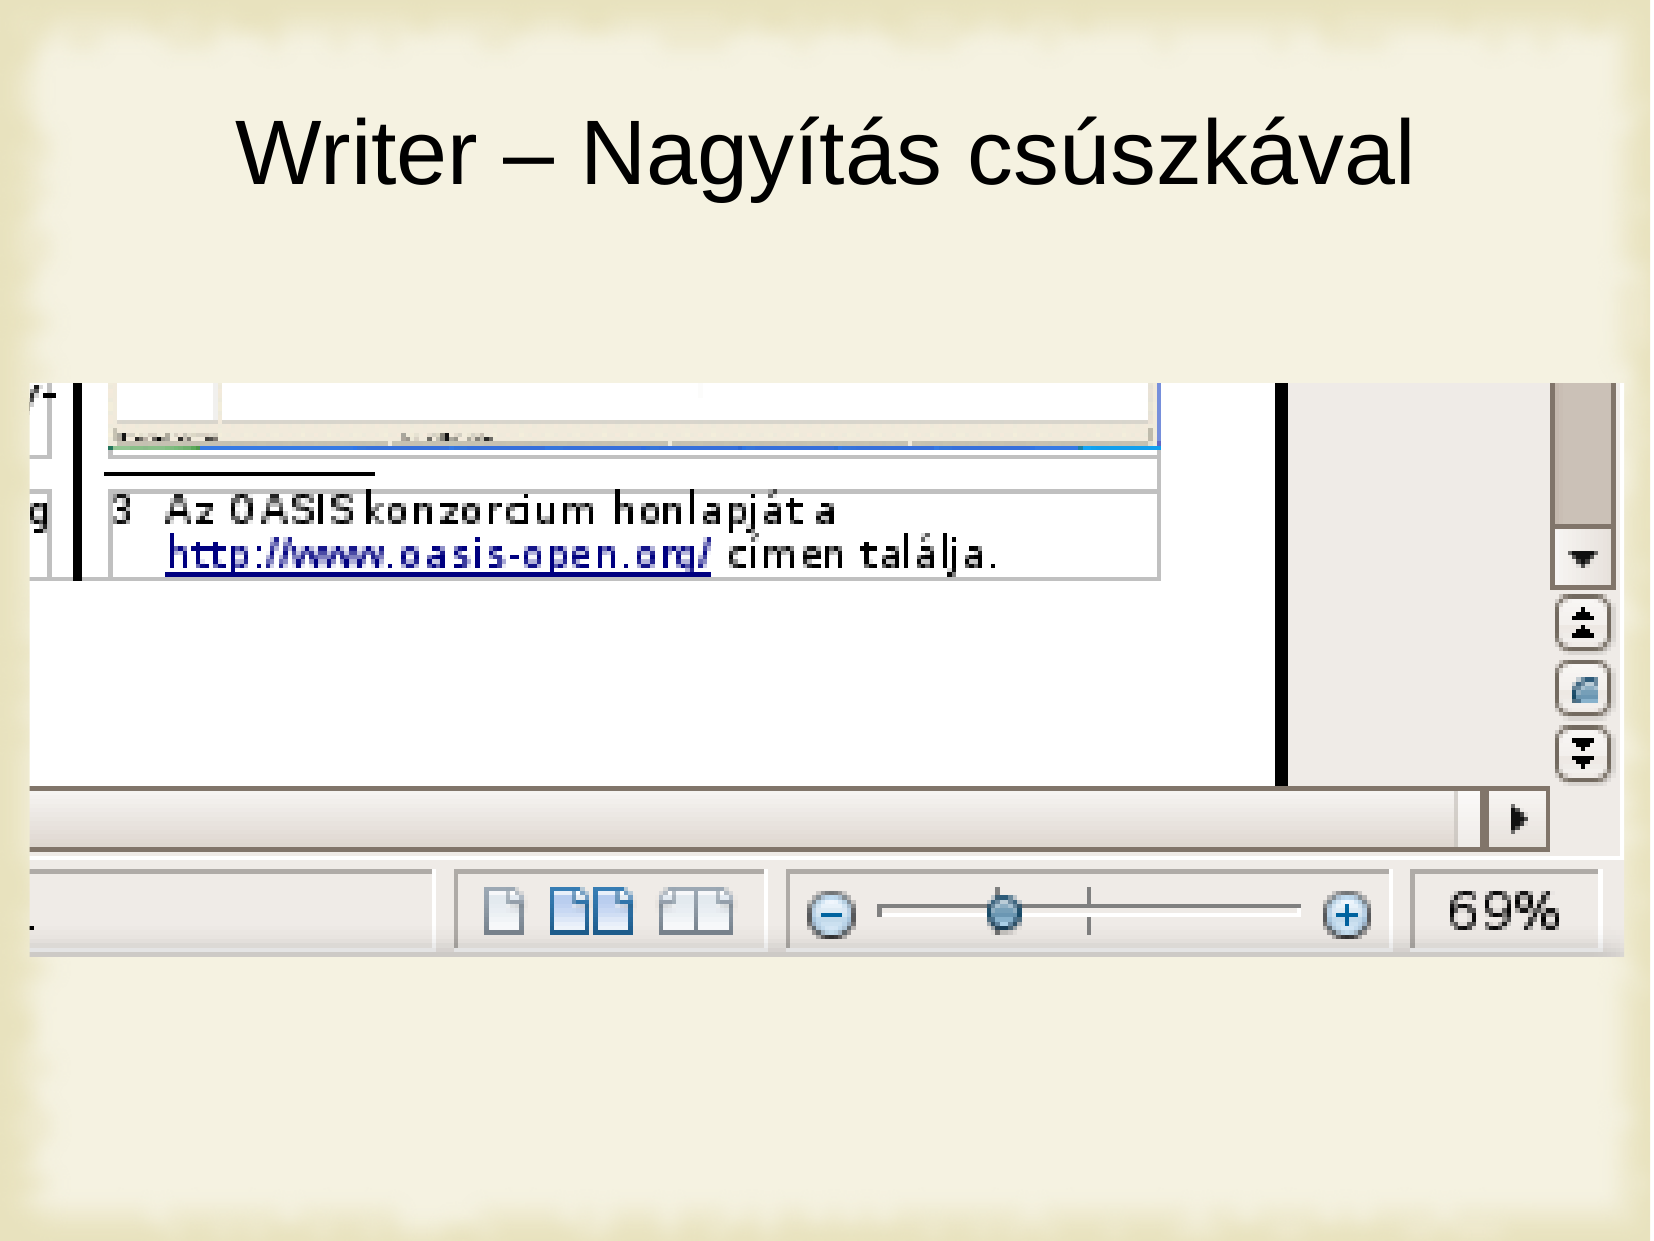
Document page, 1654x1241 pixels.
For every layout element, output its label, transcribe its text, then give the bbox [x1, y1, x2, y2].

title Writer – Nagyítás csúszkával [82, 56, 1571, 250]
picture [0, 0, 1651, 1241]
